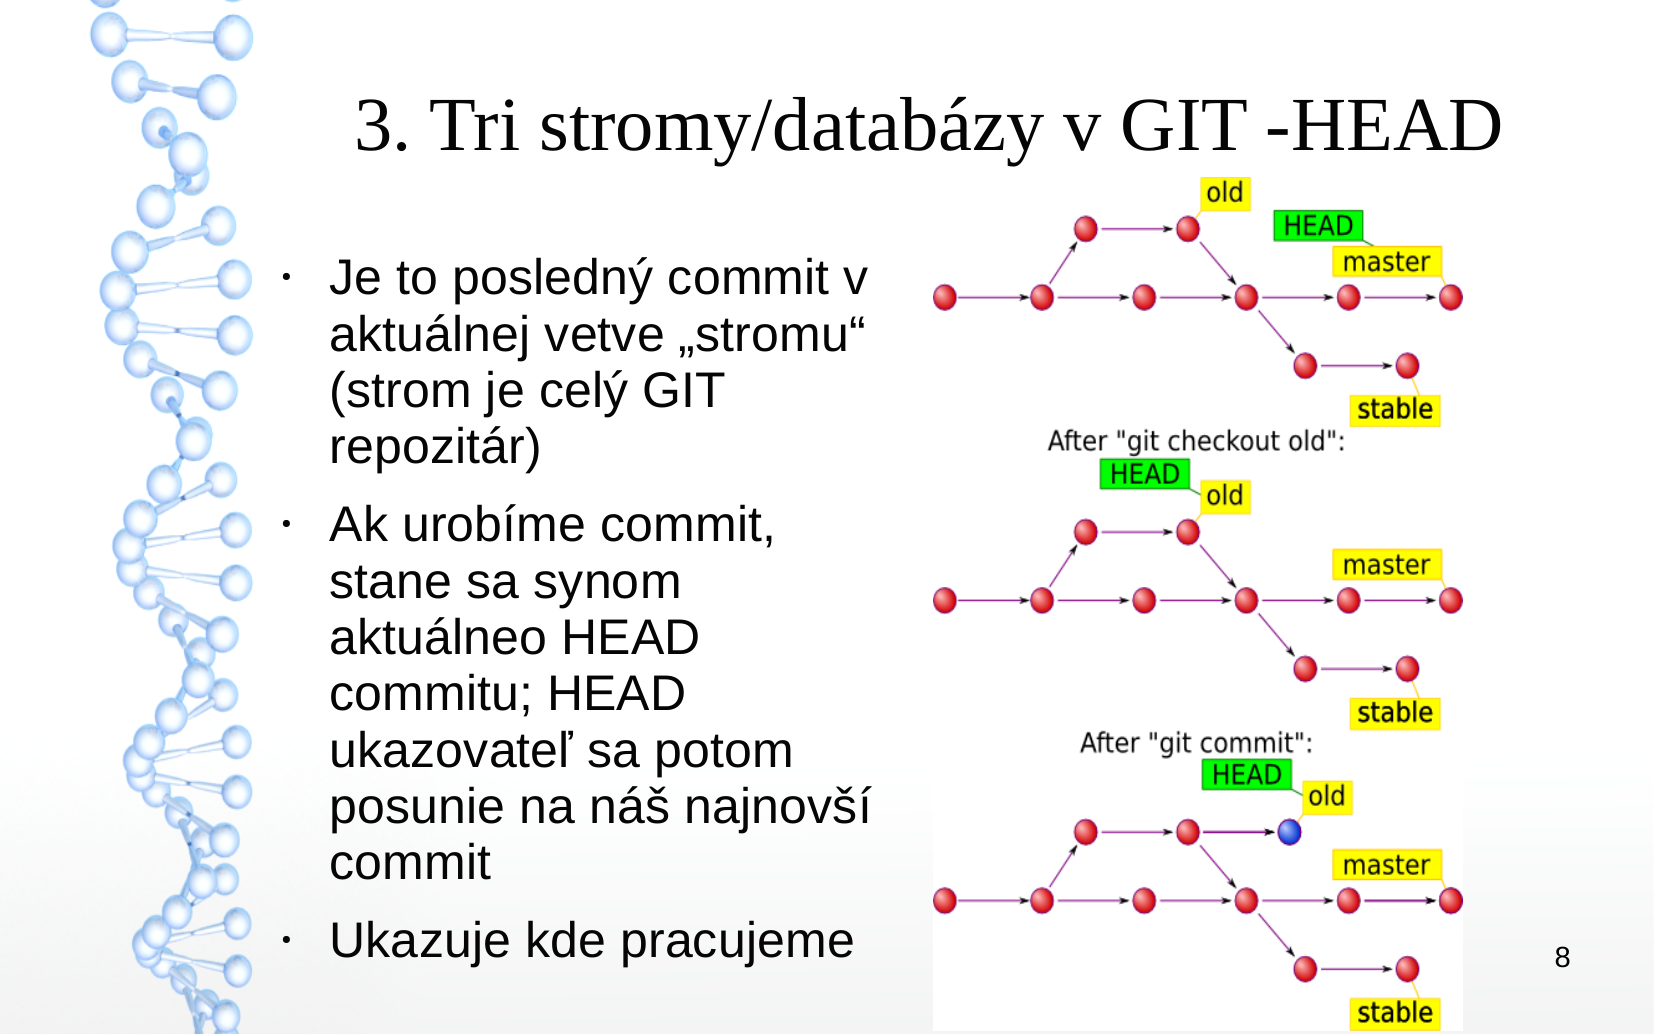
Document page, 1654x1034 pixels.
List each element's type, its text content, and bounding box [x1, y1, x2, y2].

title 3. Tri stromy/databázy v GIT -HEAD [265, 39, 1595, 210]
list Je to posledný commit v aktuálnej vetve „stromu“ (strom je celý GIT repozitár) Ak urobíme commit, stane sa synom aktuálneo HEAD commitu; HEAD ukazovateľ sa potom posunie na náš najnovší commit Ukazuje kde pracujeme [265, 249, 886, 972]
picture [0, 0, 1654, 1034]
